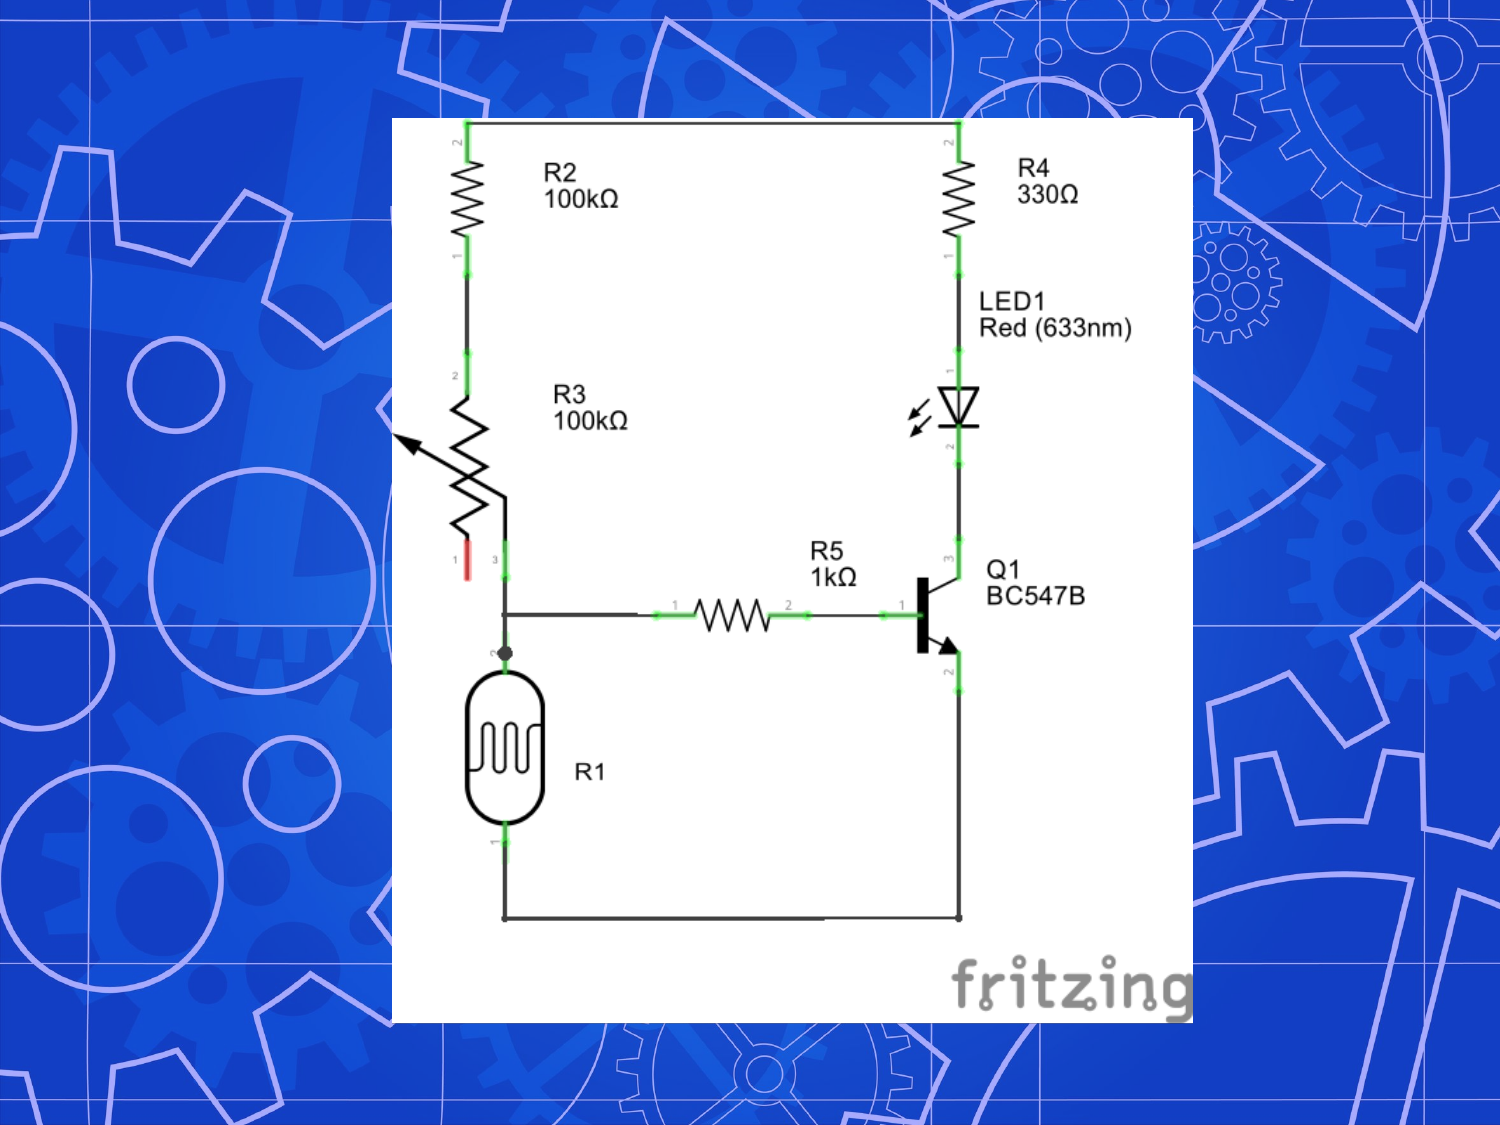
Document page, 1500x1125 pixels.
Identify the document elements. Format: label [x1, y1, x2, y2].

picture [392, 118, 1193, 1025]
